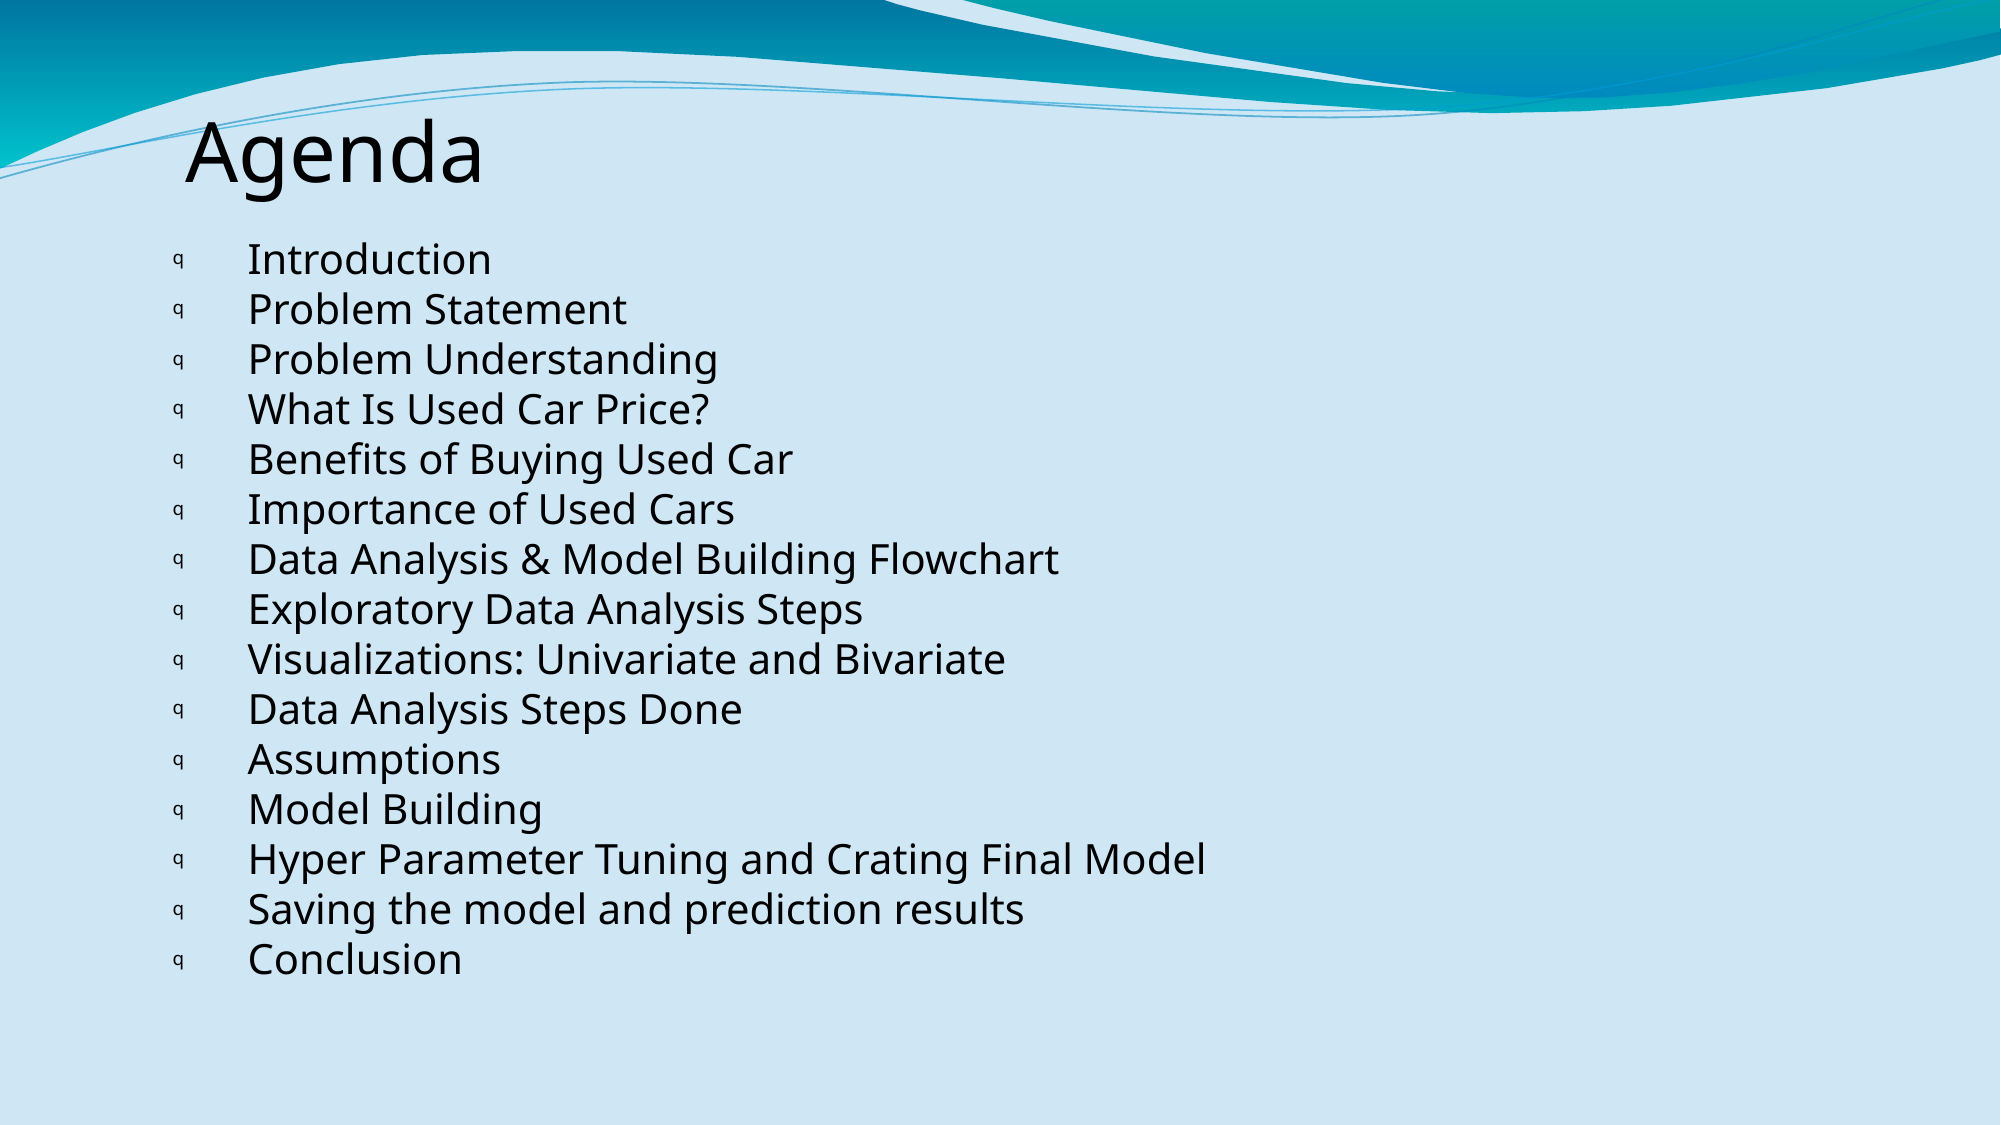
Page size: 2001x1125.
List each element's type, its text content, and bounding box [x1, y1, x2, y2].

text_box Introduction Problem Statement Problem Understanding What Is Used Car Price? Benefits of Buying Used Car Importance of Used Cars Data Analysis & Model Building Flowchart Exploratory Data Analysis Steps Visualizations: Univariate and Bivariate Data Analysis Steps Done Assumptions Model Building Hyper Parameter Tuning and Crating Final Model Saving the model and prediction results Conclusion [157, 225, 1501, 991]
text_box Agenda [170, 92, 1397, 207]
